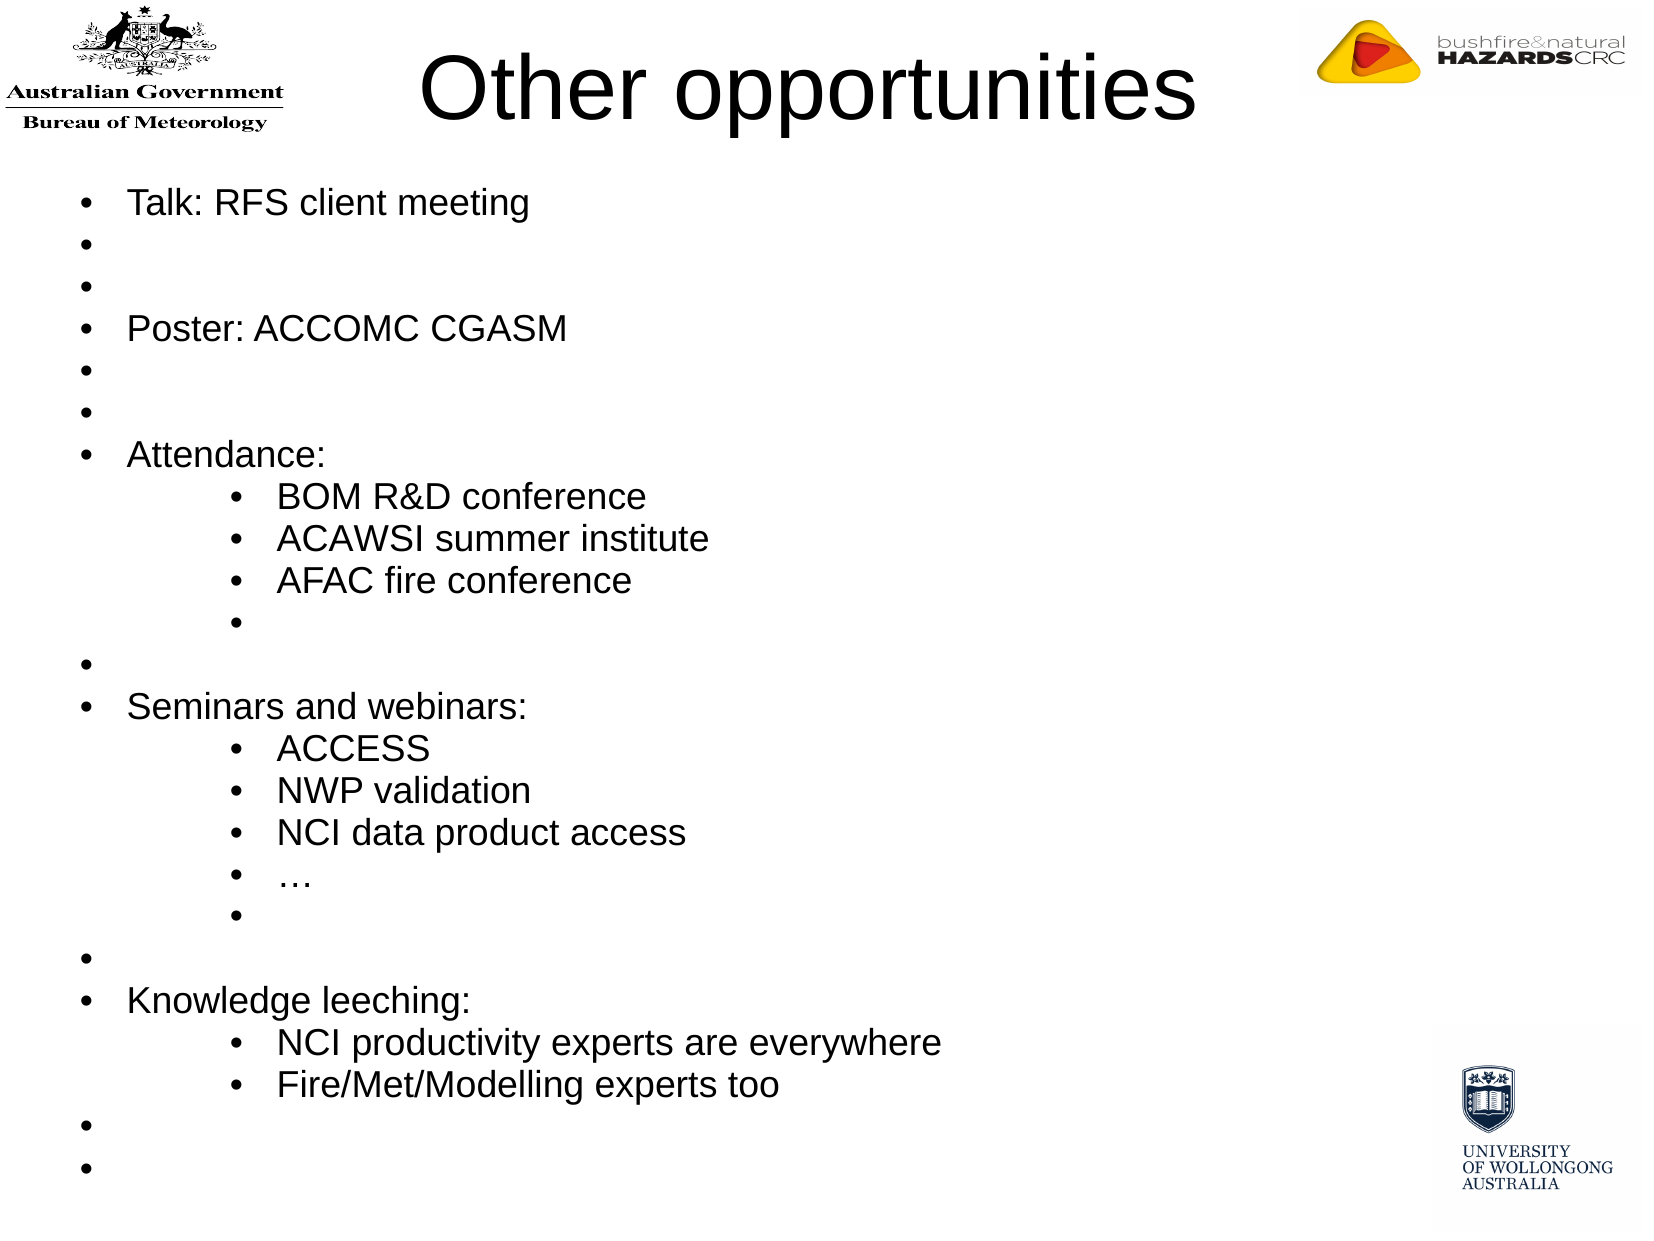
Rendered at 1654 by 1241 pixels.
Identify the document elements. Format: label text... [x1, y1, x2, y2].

picture [5, 5, 284, 132]
text_box Talk: RFS client meeting Poster: ACCOMC CGASM Attendance: BOM R&D conference ACAWSI summer institute AFAC fire conference Seminars and webinars: ACCESS NWP validation NCI data product access … Knowledge leeching: NCI productivity experts are everywhere Fire/Met/Modelling experts too [65, 173, 1052, 1234]
picture [1433, 1023, 1642, 1232]
picture [1329, 8, 1642, 95]
title Other opportunities [289, 0, 1329, 166]
